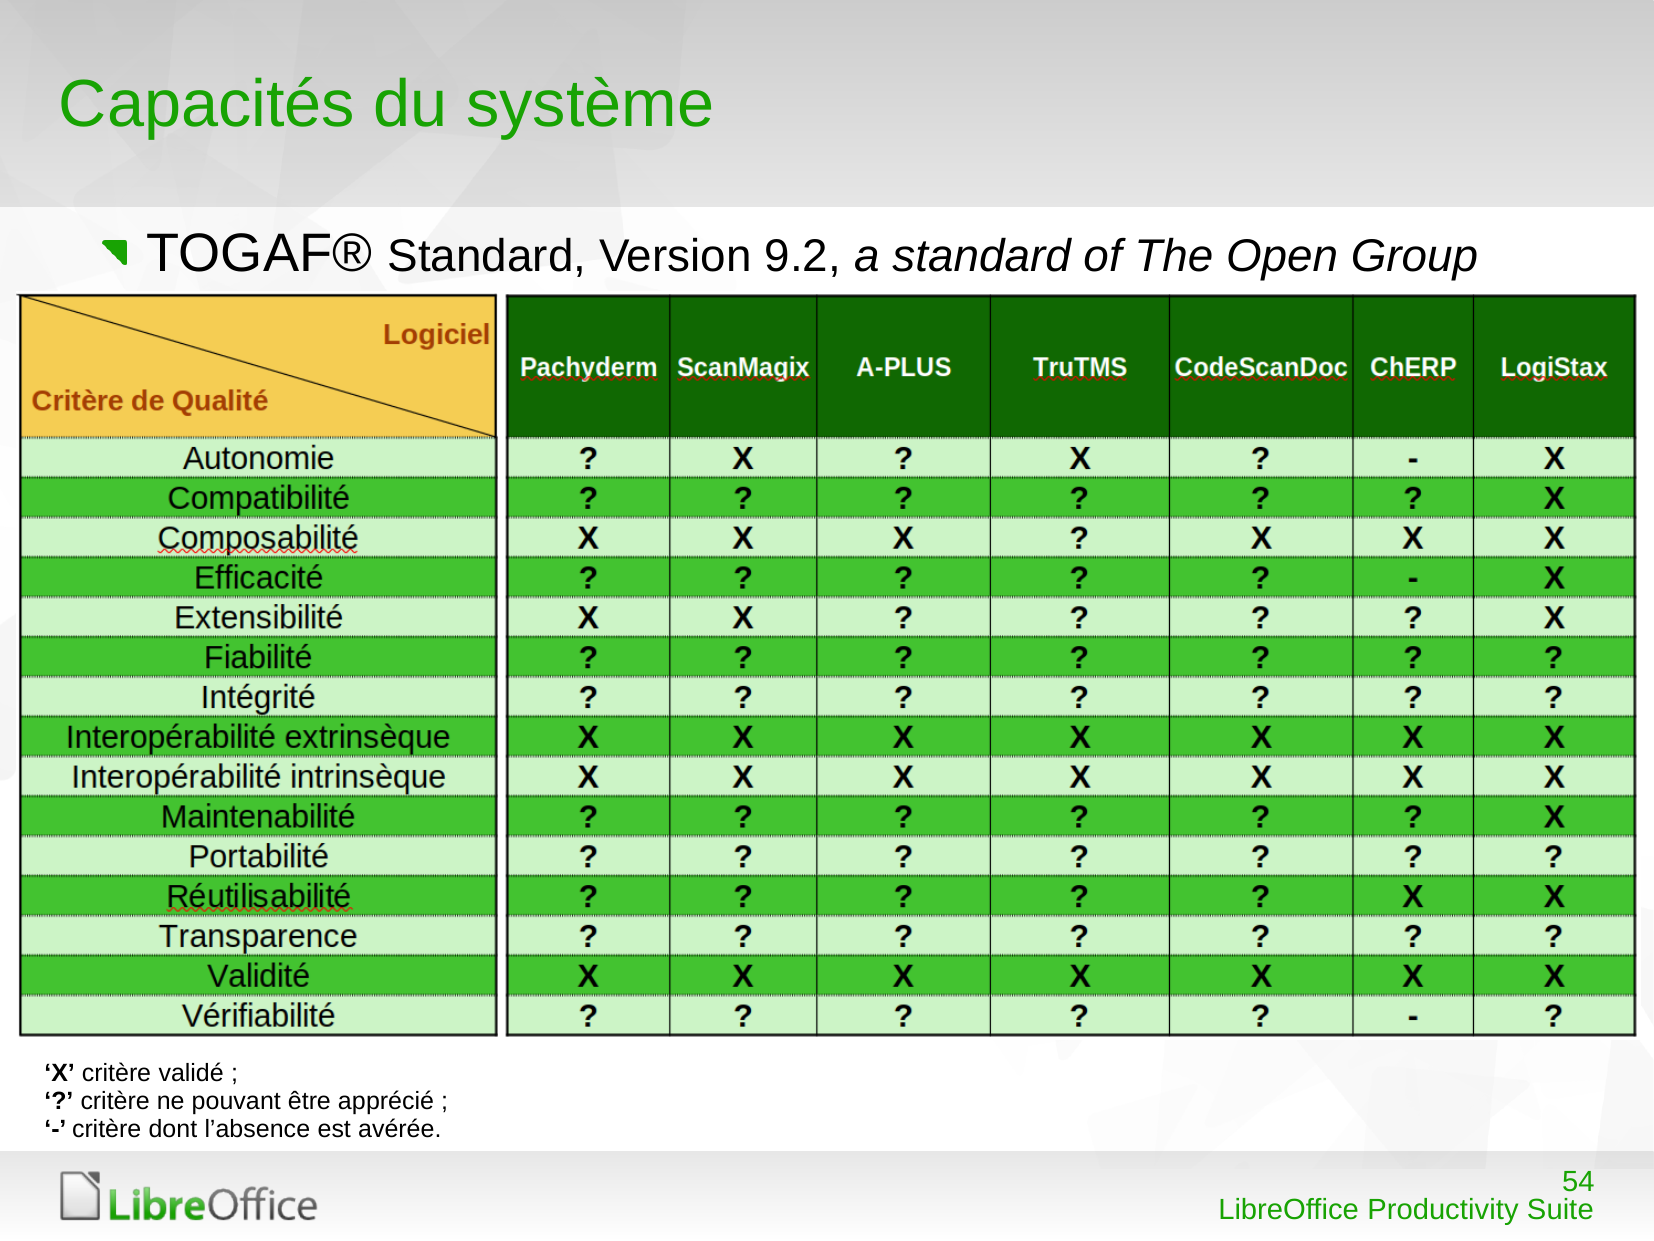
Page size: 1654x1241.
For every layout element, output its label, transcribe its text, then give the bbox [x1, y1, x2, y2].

list TOGAF® Standard, Version 9.2, a standard of The Open Group [59, 137, 1565, 291]
picture [0, 0, 1654, 1169]
text_box ‘X’ critère validé ; ‘?’ critère ne pouvant être apprécié ; ‘-’ critère dont l’absence est avérée. [29, 1051, 827, 1170]
picture [41, 1170, 337, 1240]
title Capacités du système [59, 29, 1595, 178]
